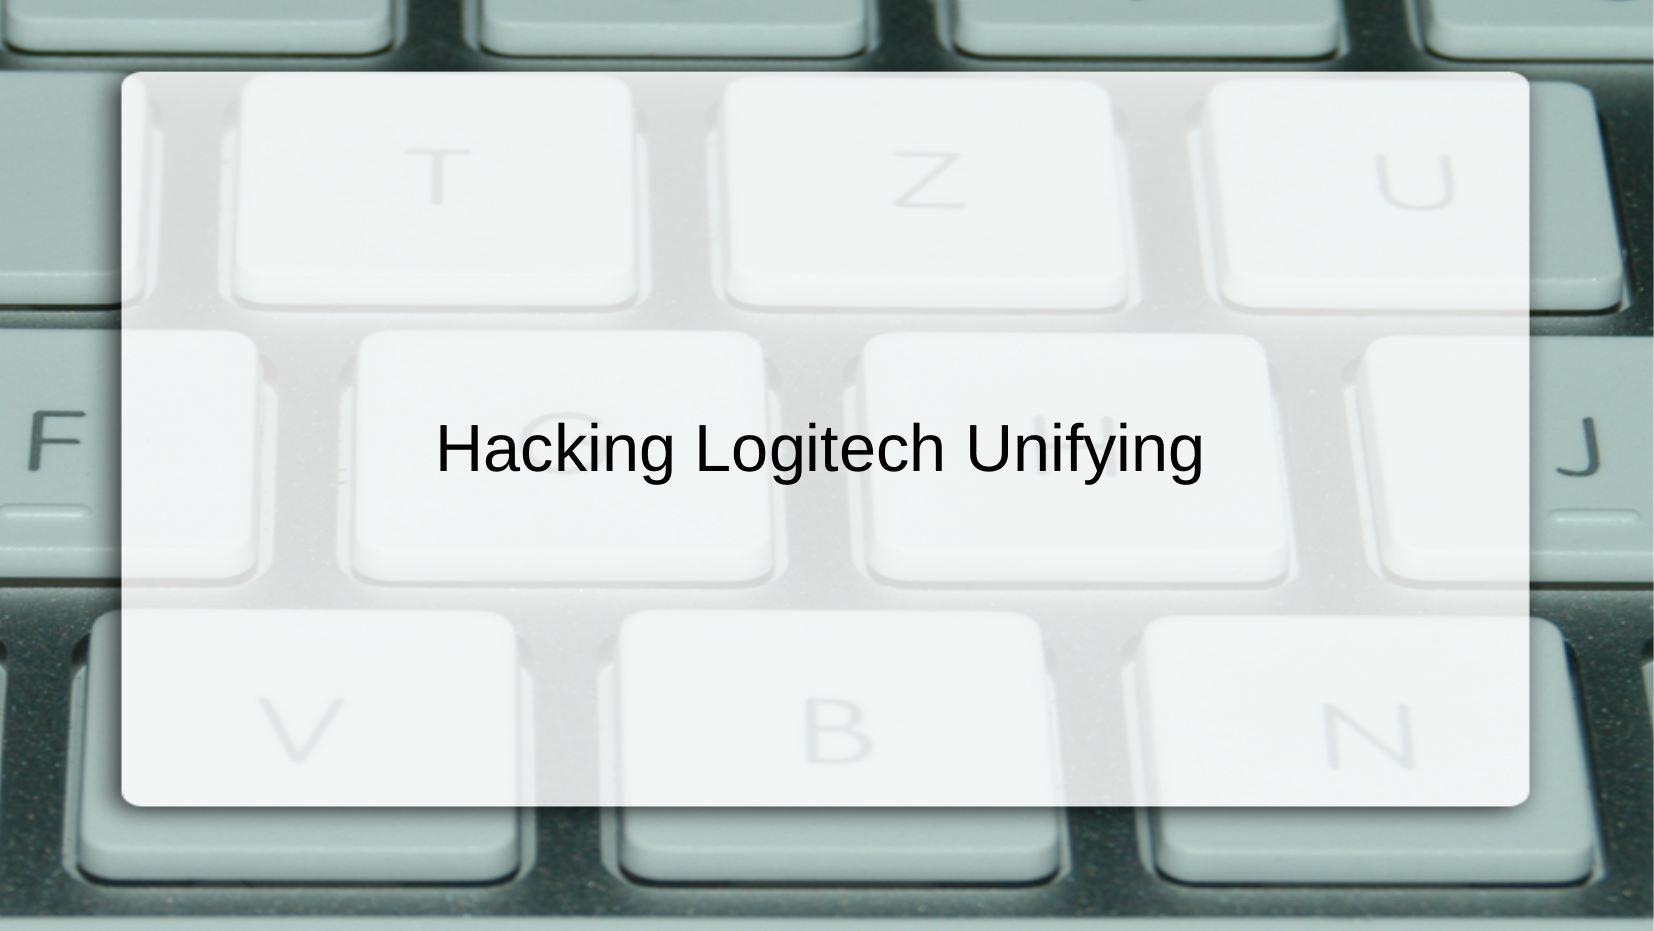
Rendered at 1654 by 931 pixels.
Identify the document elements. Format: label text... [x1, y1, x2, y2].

subtitle Hacking Logitech Unifying [135, 88, 1506, 809]
picture [0, 0, 1654, 931]
